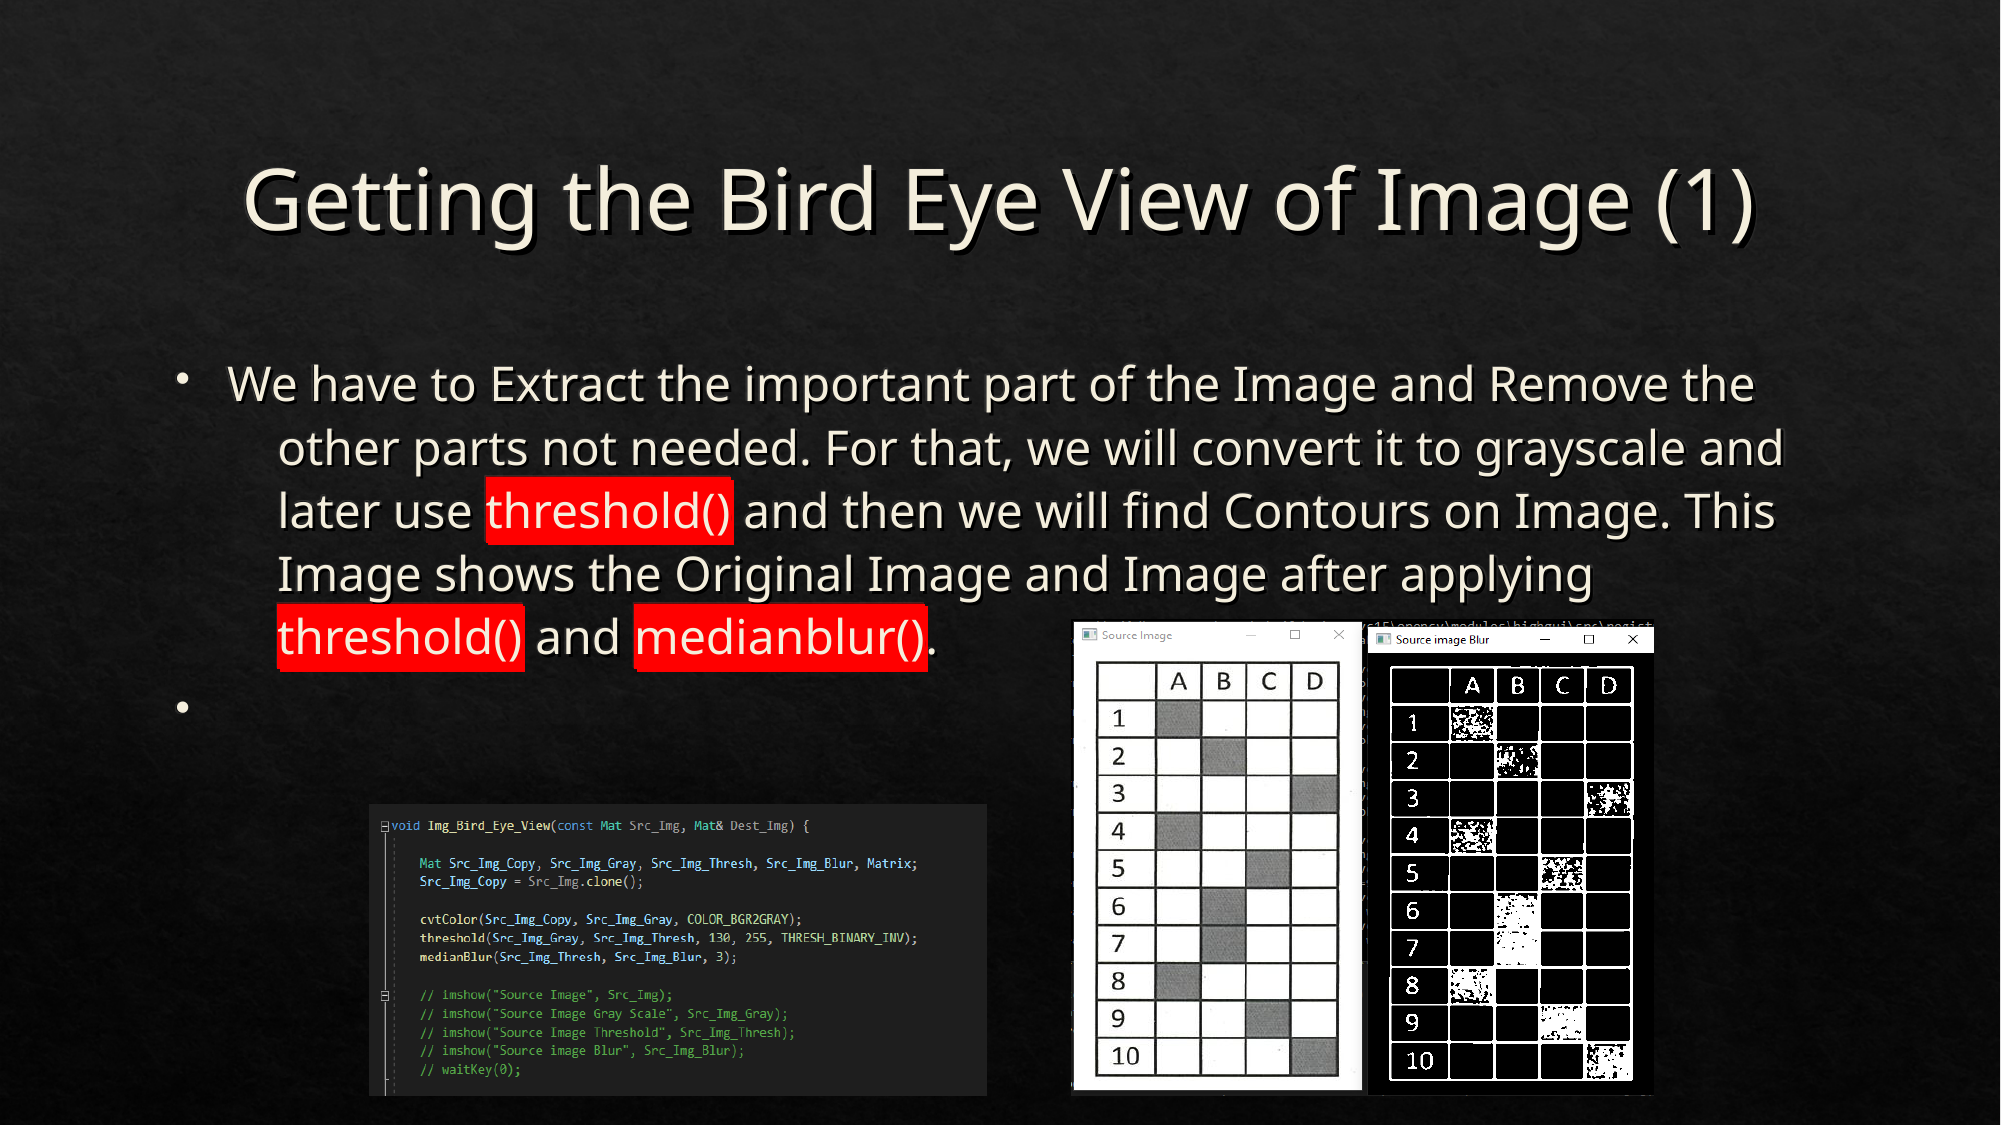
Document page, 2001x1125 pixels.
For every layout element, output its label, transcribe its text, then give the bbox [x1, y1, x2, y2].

picture [369, 804, 987, 1096]
picture [1071, 619, 1654, 1096]
title Getting the Bird Eye View of Image (1) [149, 99, 1849, 307]
list We have to Extract the important part of the Image and Remove the other parts not needed. For that, we will convert it to grayscale and later use threshold() and then we will find Contours on Image. This Image shows the Original Image and Image after applying threshold() and medianblur(). [149, 340, 1849, 951]
